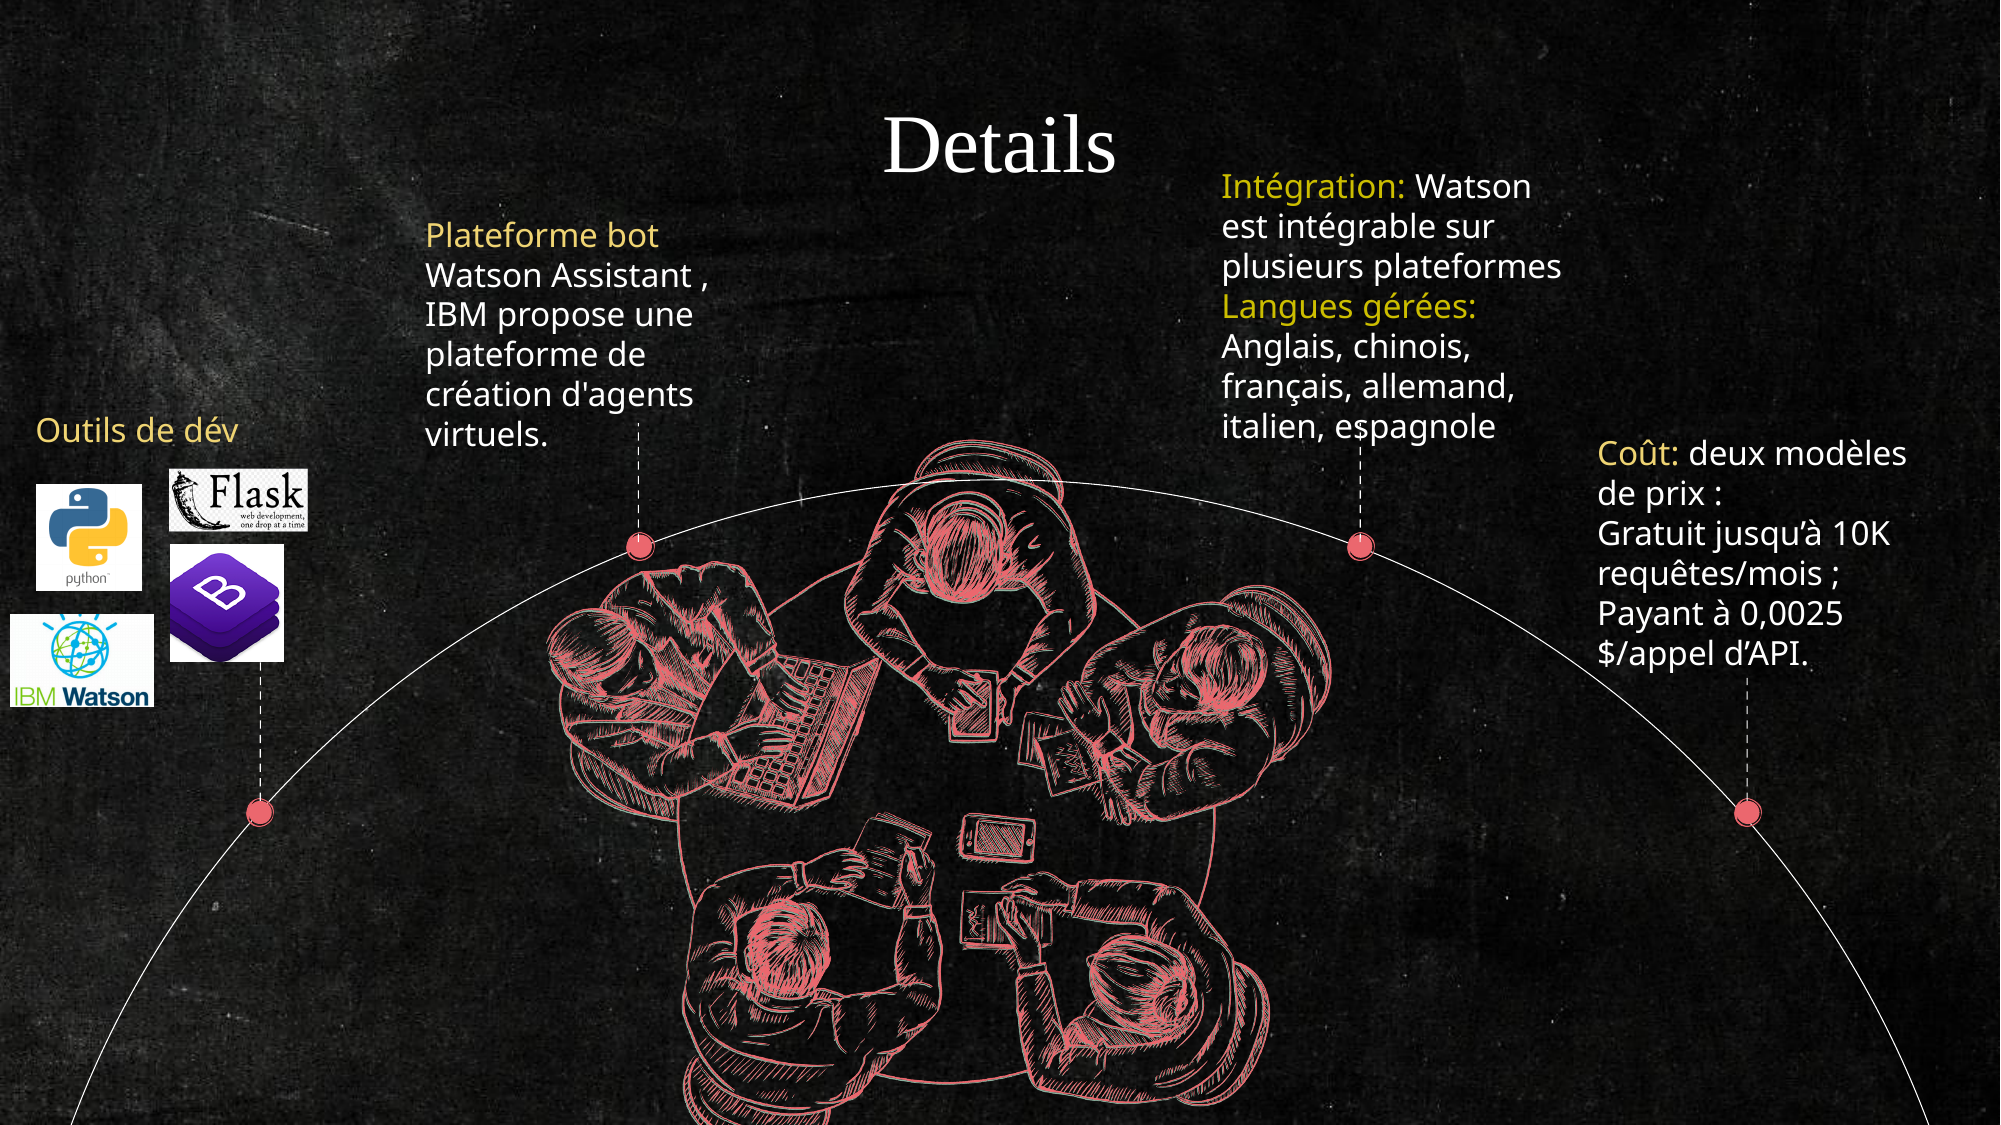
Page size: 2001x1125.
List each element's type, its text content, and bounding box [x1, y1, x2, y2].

text_box Intégration: Watson est intégrable sur plusieurs plateformes Langues gérées: Anglais, chinois, français, allemand, italien, espagnole [1221, 207, 1597, 453]
title Details [66, 84, 1935, 207]
text_box Plateforme bot Watson Assistant , IBM propose une plateforme de création d'agents virtuels. [425, 207, 789, 461]
text_box [1736, 800, 1760, 825]
text_box [1349, 534, 1373, 558]
text_box [248, 801, 272, 825]
text_box Coût: deux modèles de prix : Gratuit jusqu’à 10K requêtes/mois ; Payant à 0,0025 $/appel d’API. [1597, 425, 1949, 680]
picture [0, 0, 2000, 1125]
text_box [628, 534, 652, 558]
text_box Outils de dév [35, 401, 438, 497]
